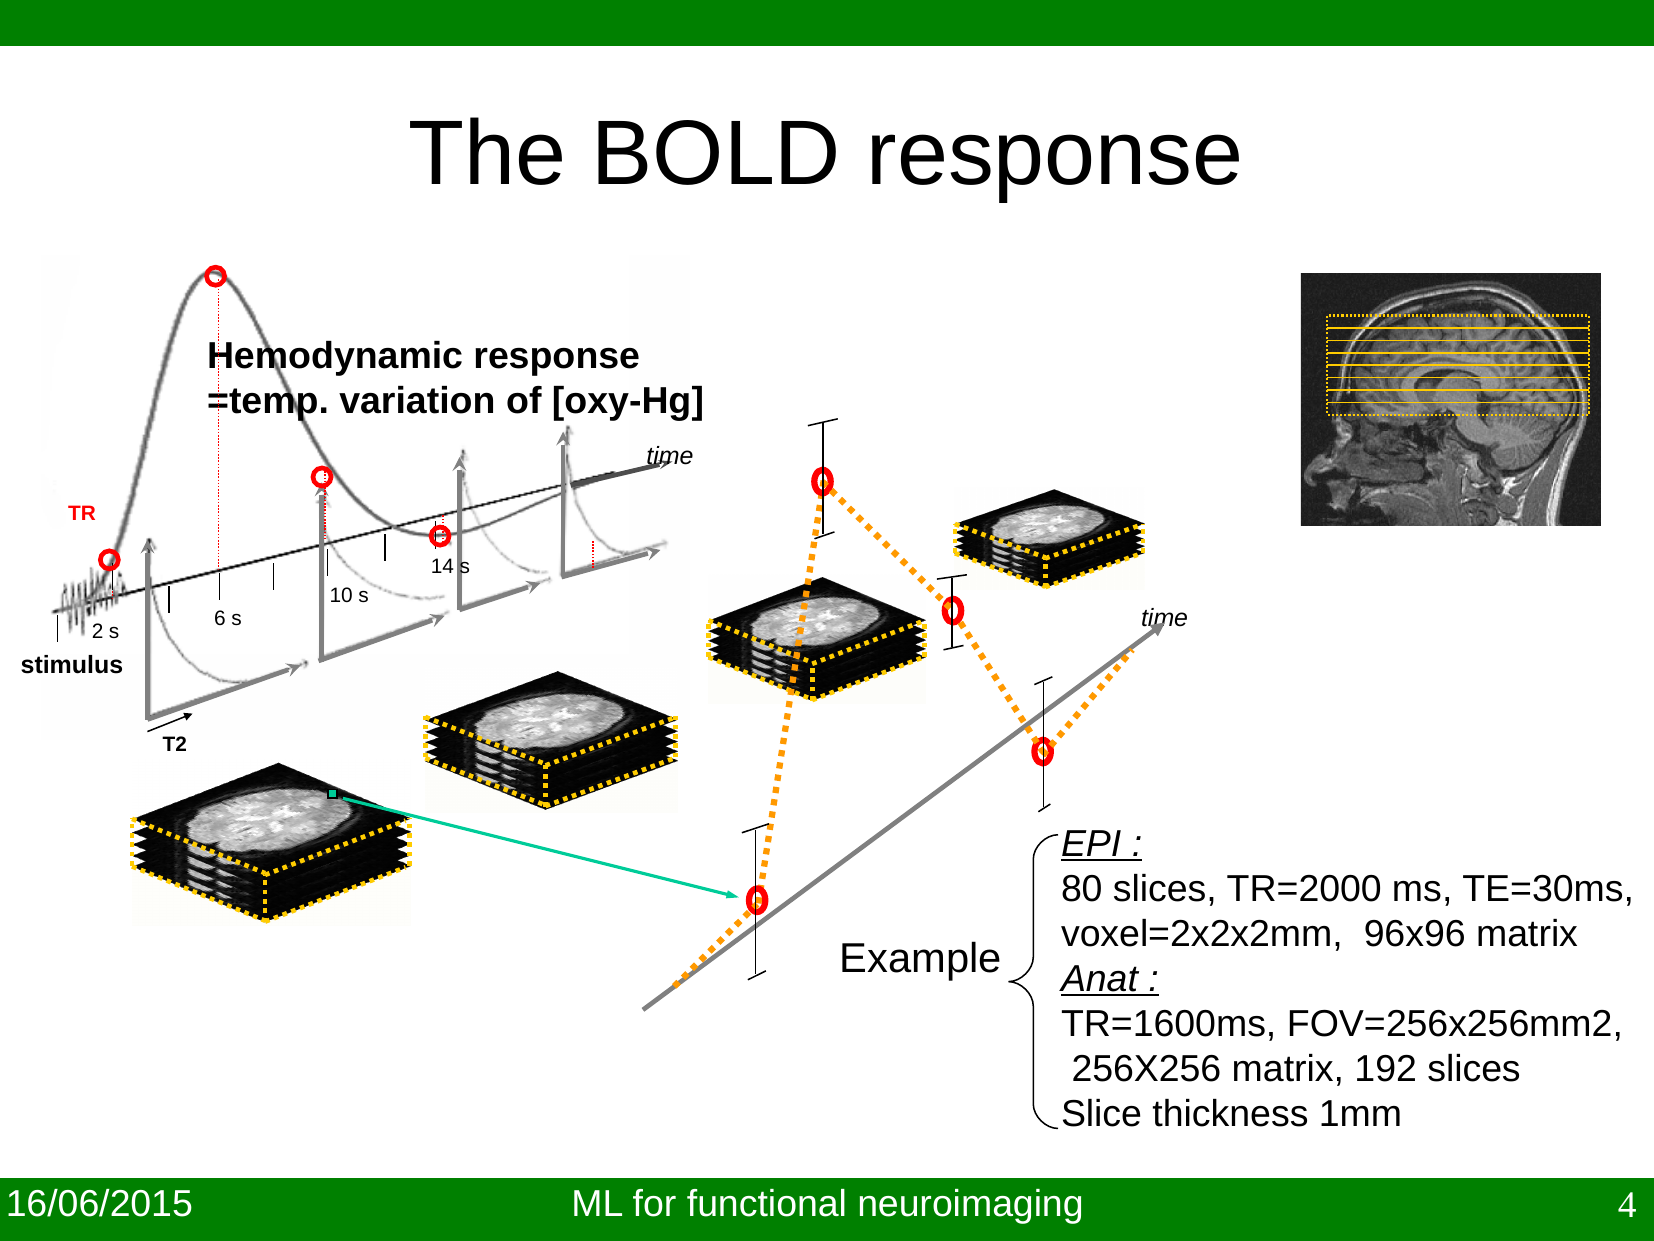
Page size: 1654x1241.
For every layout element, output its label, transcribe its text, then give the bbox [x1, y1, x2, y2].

picture [132, 759, 411, 926]
text_box 10 s [314, 573, 384, 615]
text_box time [1126, 593, 1204, 640]
picture [41, 255, 690, 813]
text_box [327, 789, 337, 799]
text_box TR [53, 491, 111, 533]
text_box Hemodynamic response =temp. variation of [oxy-Hg] [192, 323, 720, 429]
text_box stimulus [5, 640, 139, 687]
text_box time [631, 431, 709, 477]
text_box T2 [147, 723, 202, 759]
text_box Example [824, 923, 1018, 989]
text_box EPI : 80 slices, TR=2000 ms, TE=30ms, voxel=2x2x2mm, 96x96 matrix Anat : TR=1600ms, FOV=256x256mm2, 256X256 matrix, 192 slices Slice thickness 1mm [1046, 811, 1650, 1188]
text_box 6 s [199, 596, 257, 638]
text_box 2 s [77, 609, 135, 651]
picture [708, 574, 926, 704]
picture [954, 487, 1145, 590]
text_box 14 s [416, 545, 486, 586]
title The BOLD response [82, 49, 1571, 257]
picture [1300, 273, 1601, 526]
